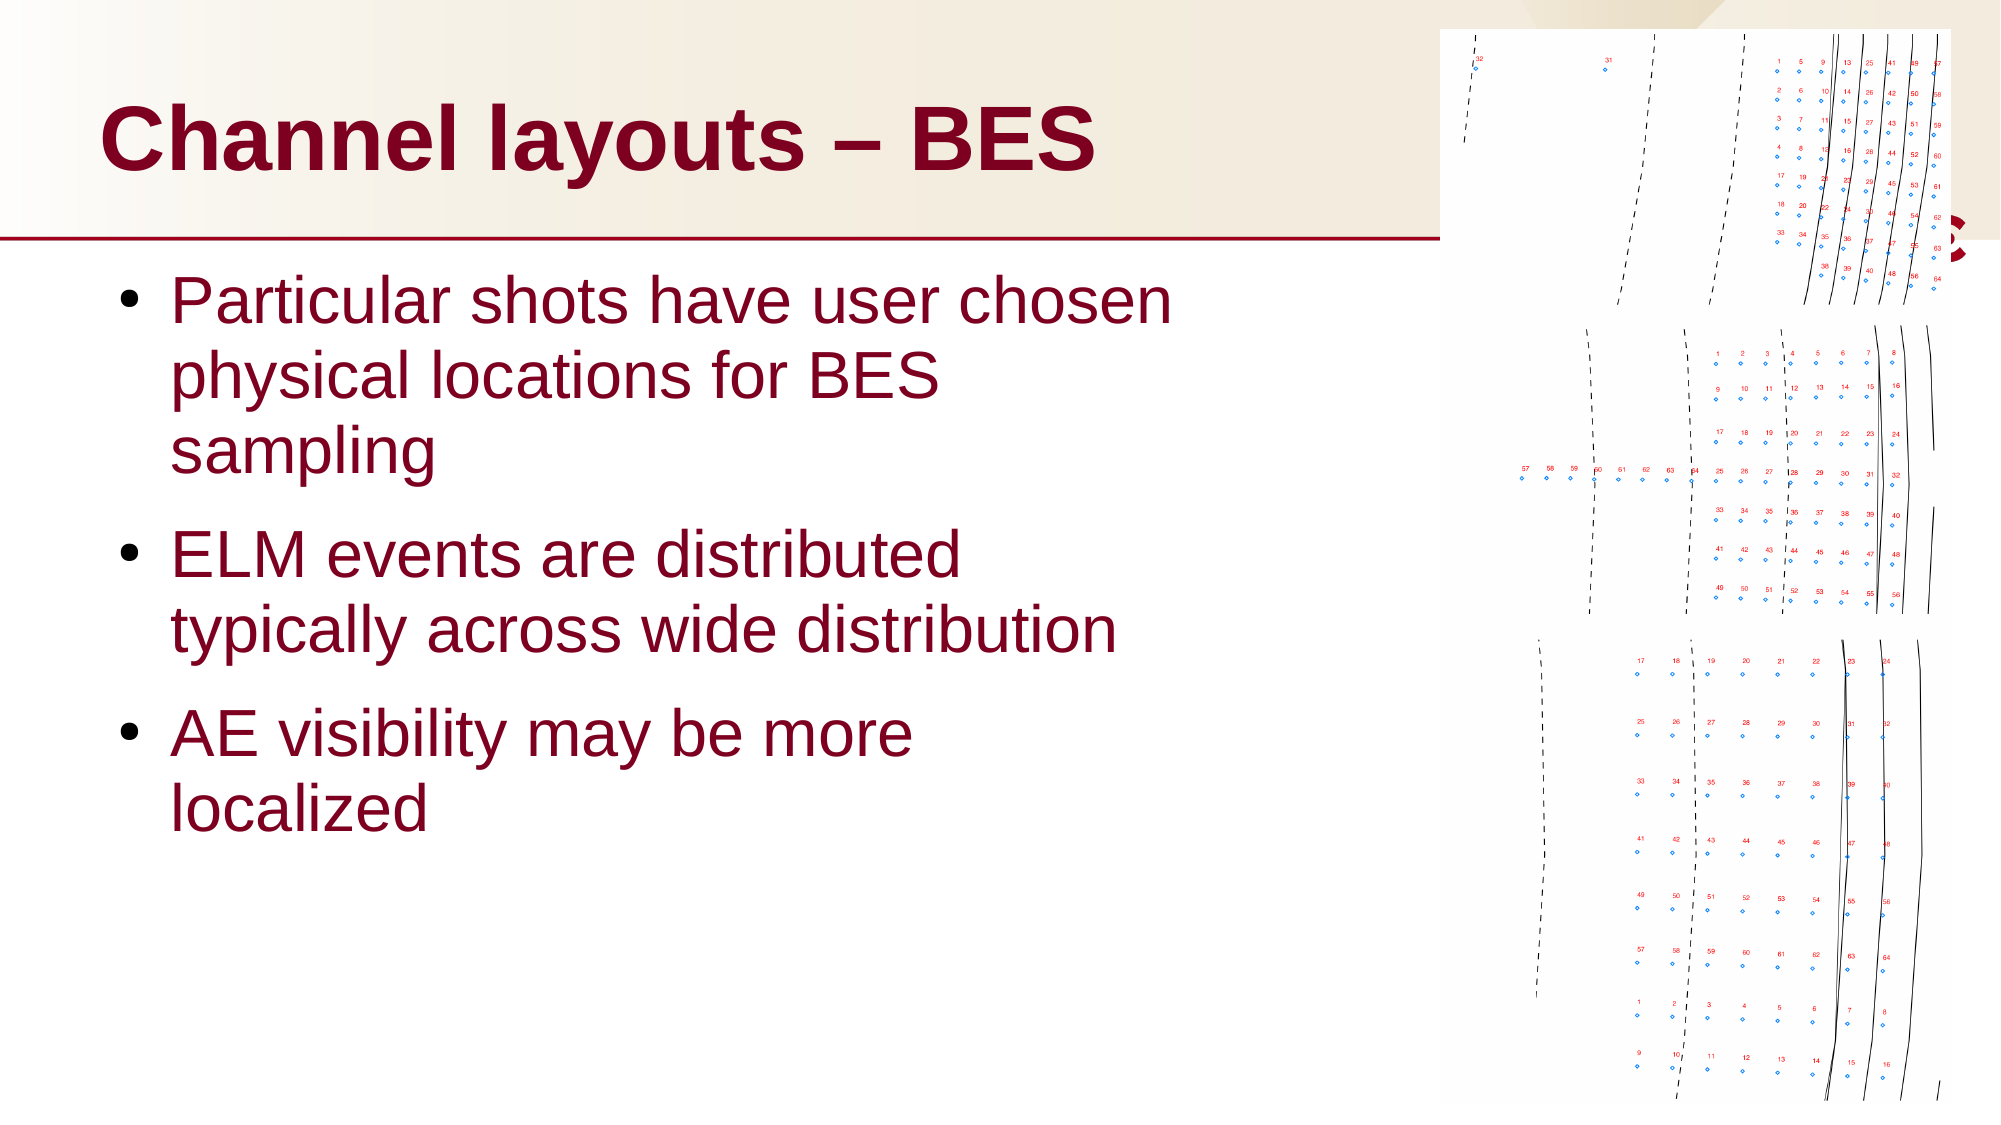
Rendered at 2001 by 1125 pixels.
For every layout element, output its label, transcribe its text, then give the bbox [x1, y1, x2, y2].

list Particular shots have user chosen physical locations for BES sampling ELM events are distributed typically across wide distribution AE visibility may be more localized [99, 263, 1186, 1096]
title Channel layouts – BES [99, 44, 1440, 233]
picture [0, 0, 2001, 1103]
